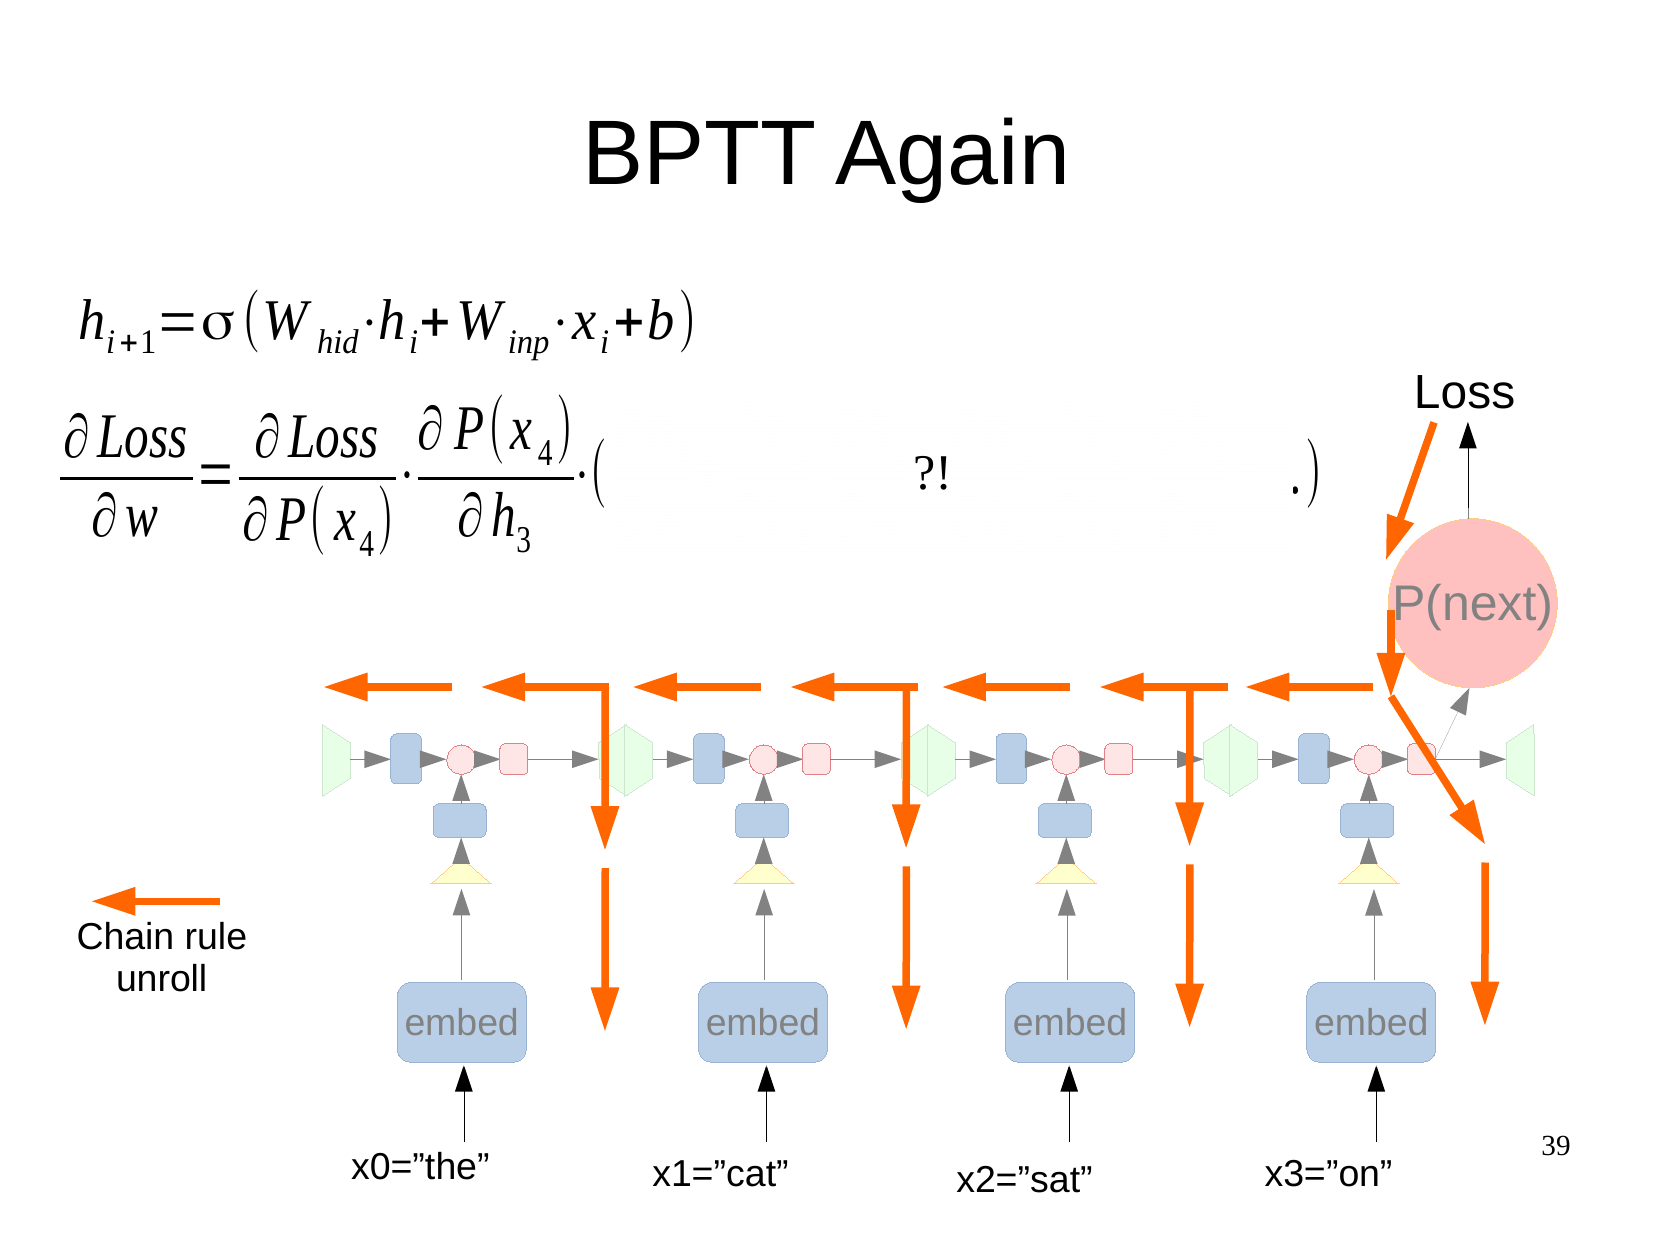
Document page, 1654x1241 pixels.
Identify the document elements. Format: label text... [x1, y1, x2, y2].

title BPTT Again [82, 49, 1571, 257]
text_box x1=”cat” [637, 1144, 847, 1202]
text_box Loss [1399, 357, 1531, 447]
text_box ?! [898, 445, 968, 502]
text_box x0=”the” [336, 1138, 546, 1196]
text_box Chain rule unroll [61, 908, 262, 1007]
picture [160, 384, 1592, 1067]
chart [45, 389, 612, 564]
text_box x2=”sat” [941, 1150, 1168, 1208]
chart [64, 285, 711, 361]
chart [1293, 389, 1334, 564]
text_box x3=”on” [1249, 1144, 1464, 1202]
